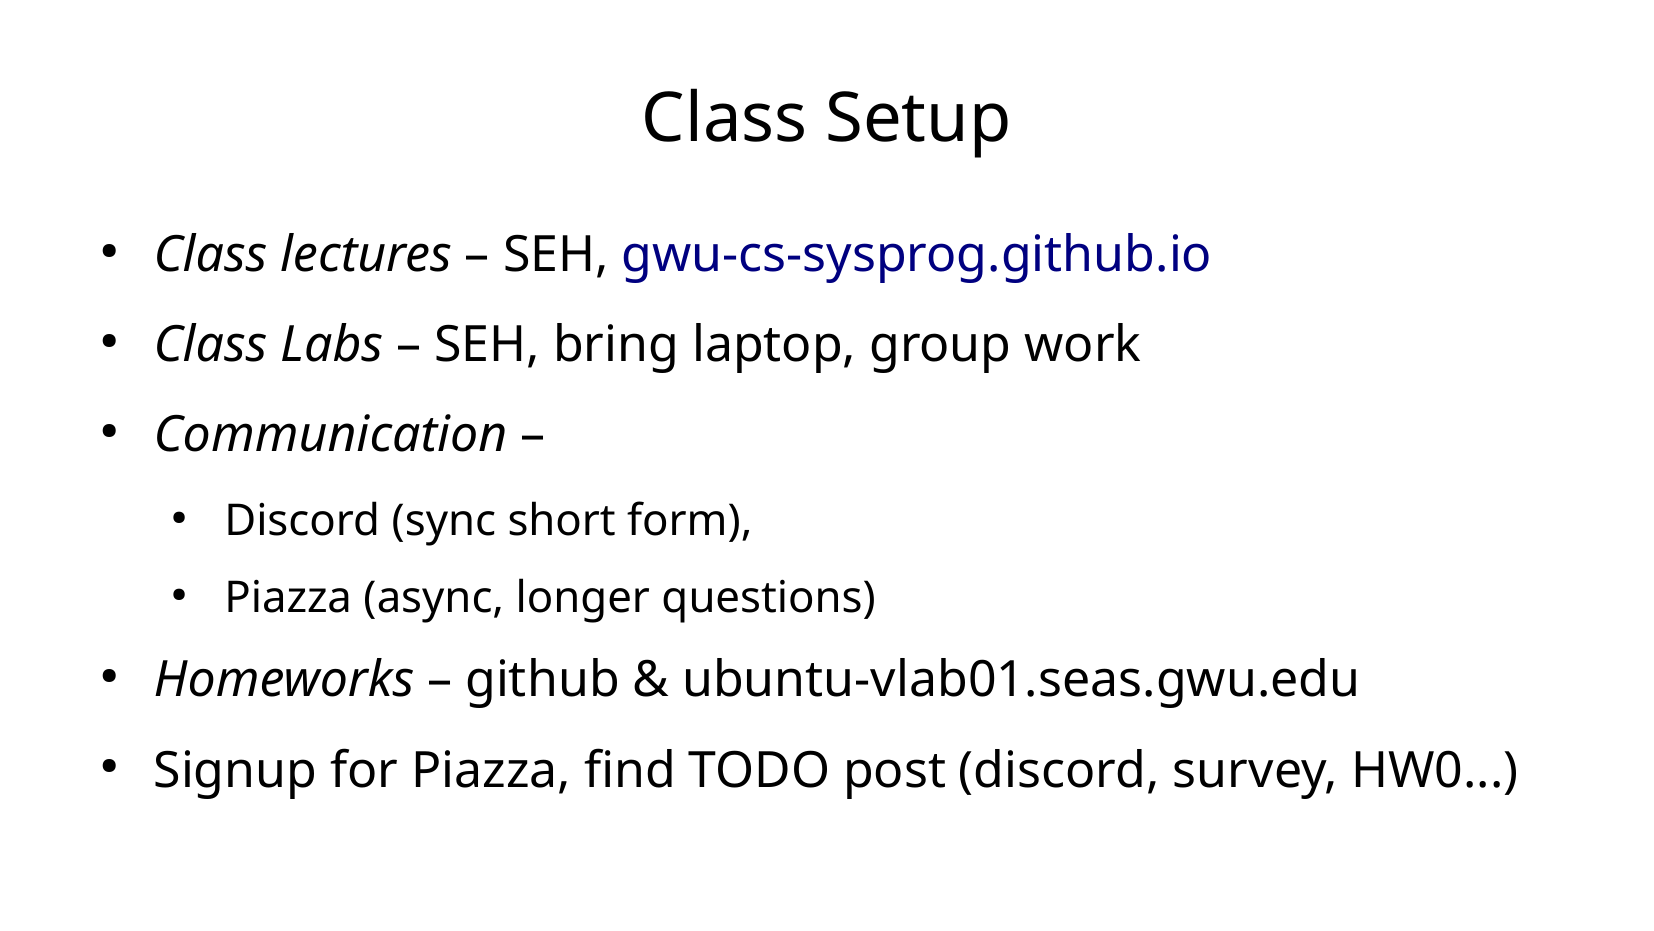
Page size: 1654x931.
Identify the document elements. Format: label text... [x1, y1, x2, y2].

list Class lectures – SEH, gwu-cs-sysprog.github.io Class Labs – SEH, bring laptop, group work Communication – Discord (sync short form), Piazza (async, longer questions) Homeworks – github & ubuntu-vlab01.seas.gwu.edu Signup for Piazza, find TODO post (discord, survey, HW0...) [82, 217, 1571, 832]
title Class Setup [82, 37, 1571, 193]
